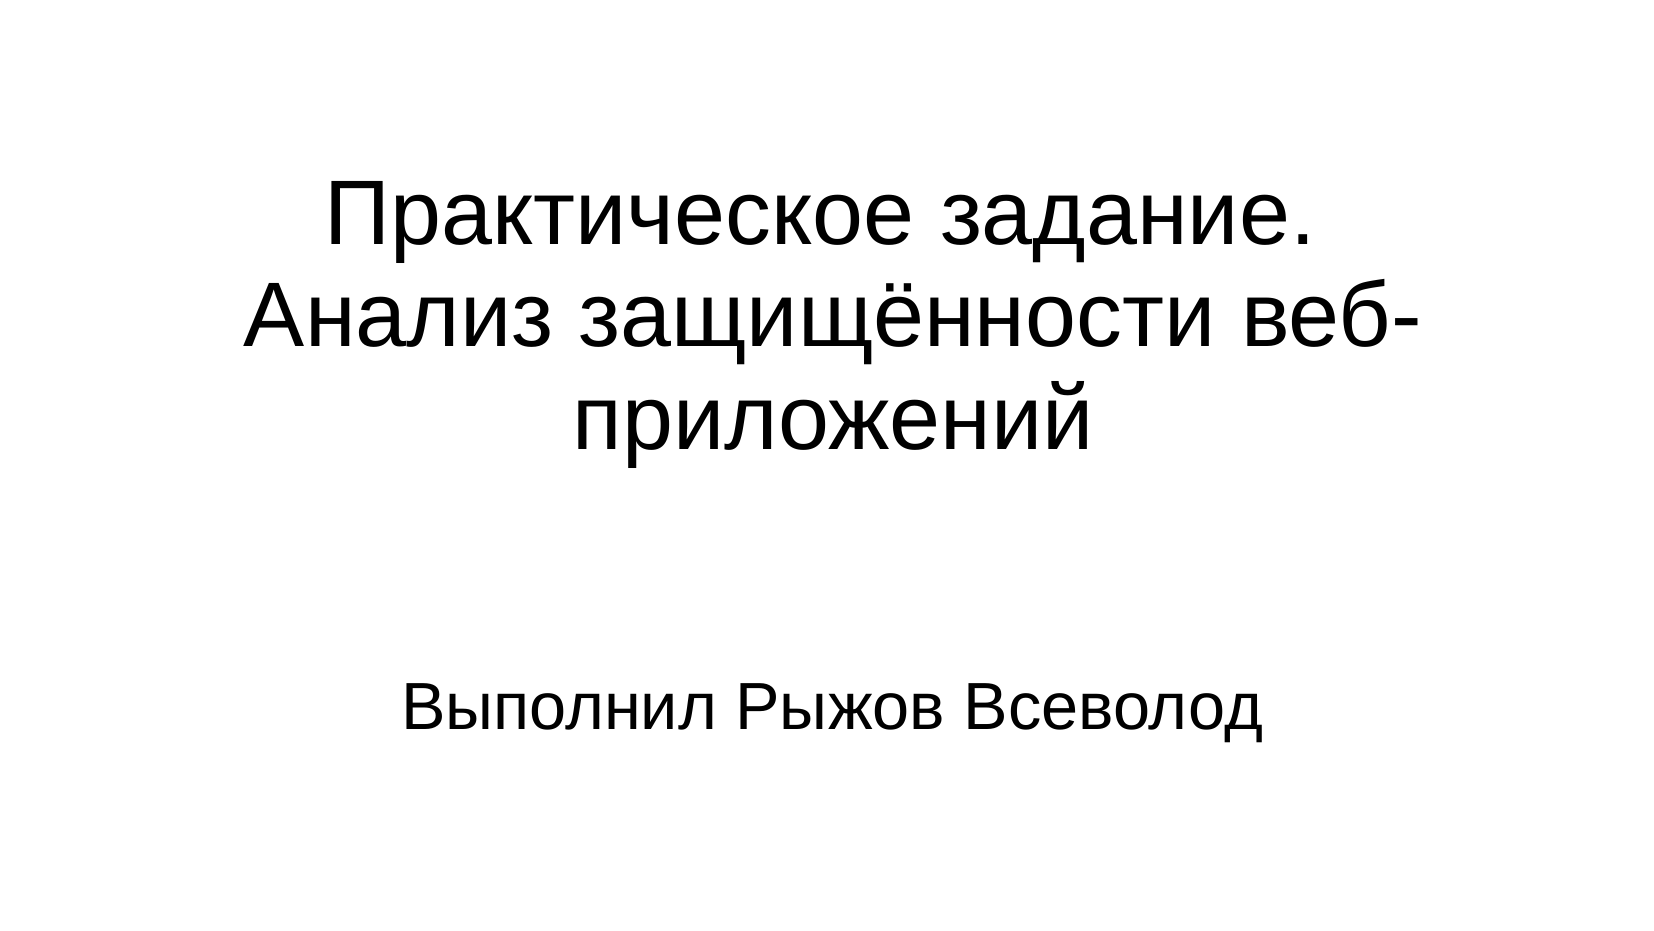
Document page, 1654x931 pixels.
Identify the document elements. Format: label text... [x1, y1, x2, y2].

title Практическое задание. Анализ защищённости веб-приложений [13, 161, 1654, 469]
subtitle Выполнил Рыжов Всеволод [11, 649, 1654, 764]
